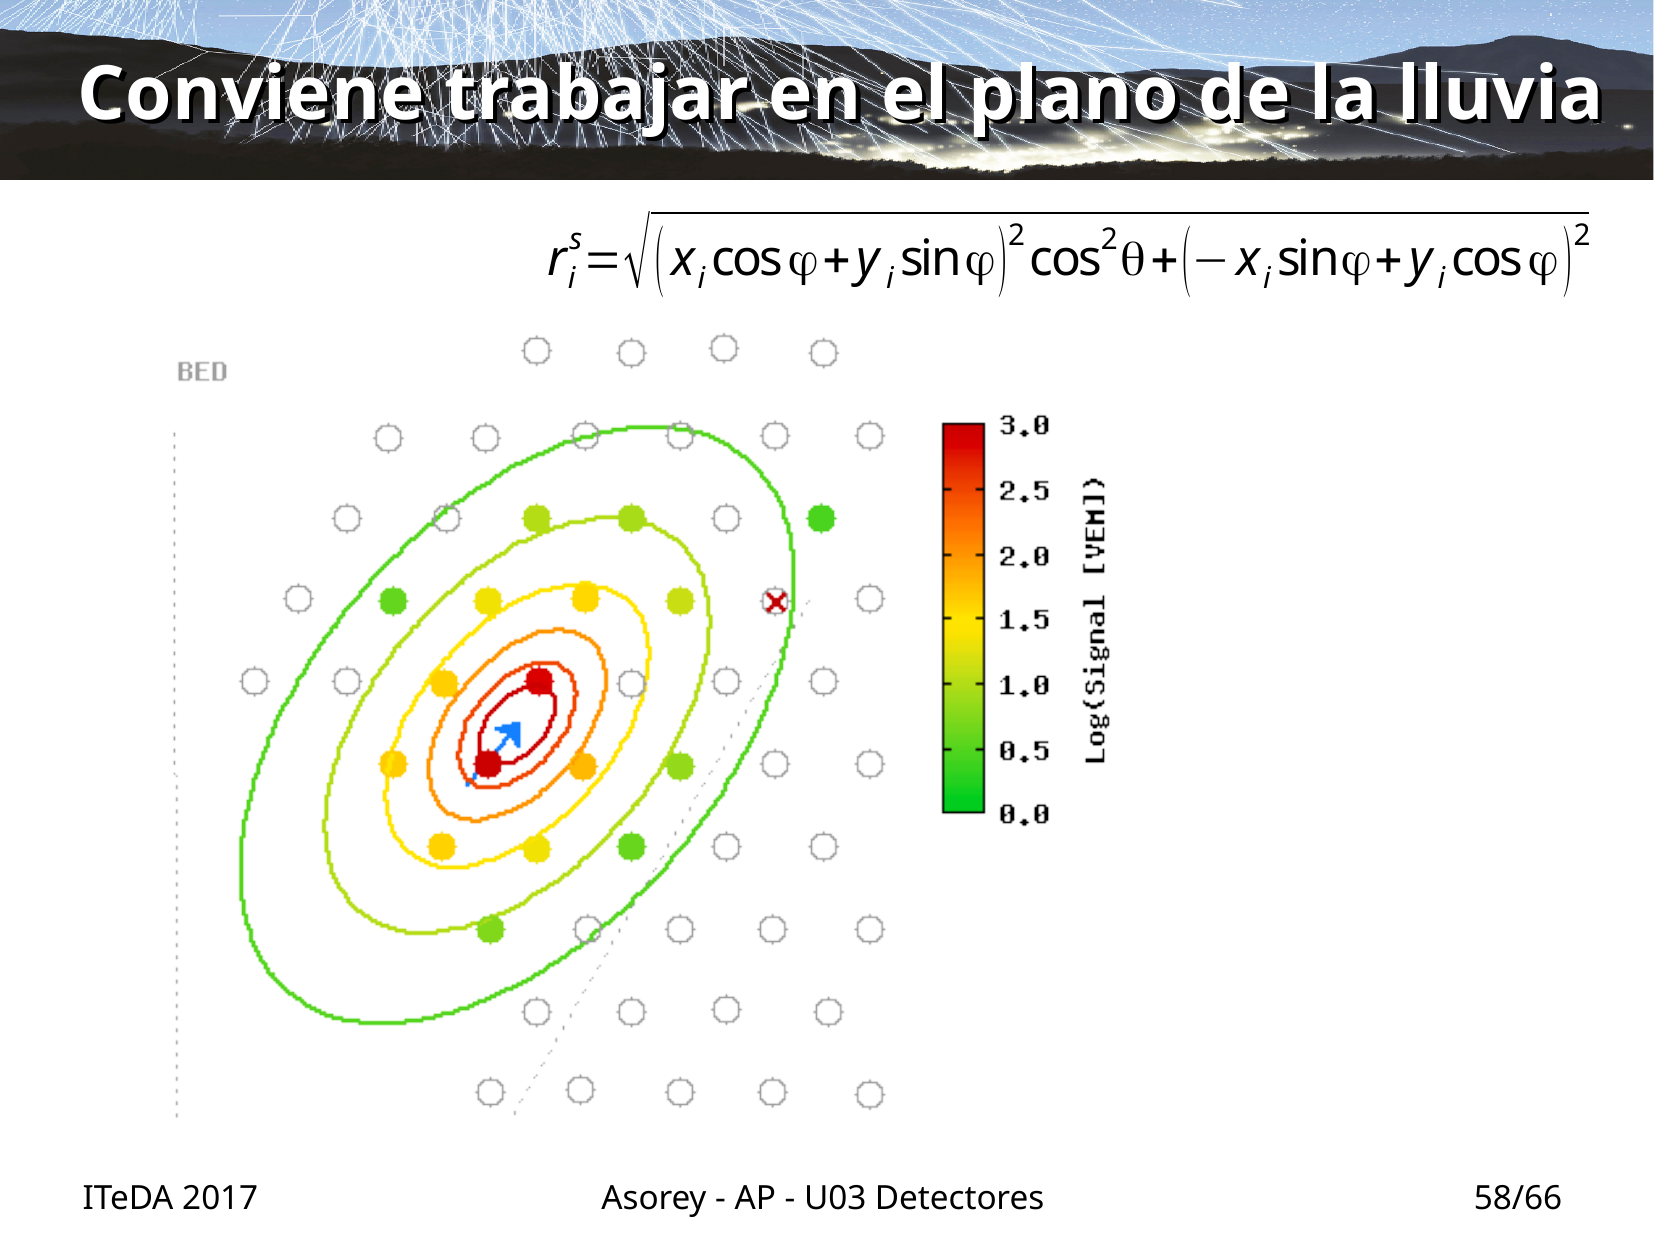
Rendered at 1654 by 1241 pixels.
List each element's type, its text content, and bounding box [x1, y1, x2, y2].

title Conviene trabajar en el plano de la lluvia [45, 15, 1606, 166]
picture [165, 304, 1140, 1156]
picture [0, 0, 1654, 180]
chart [540, 209, 1595, 301]
